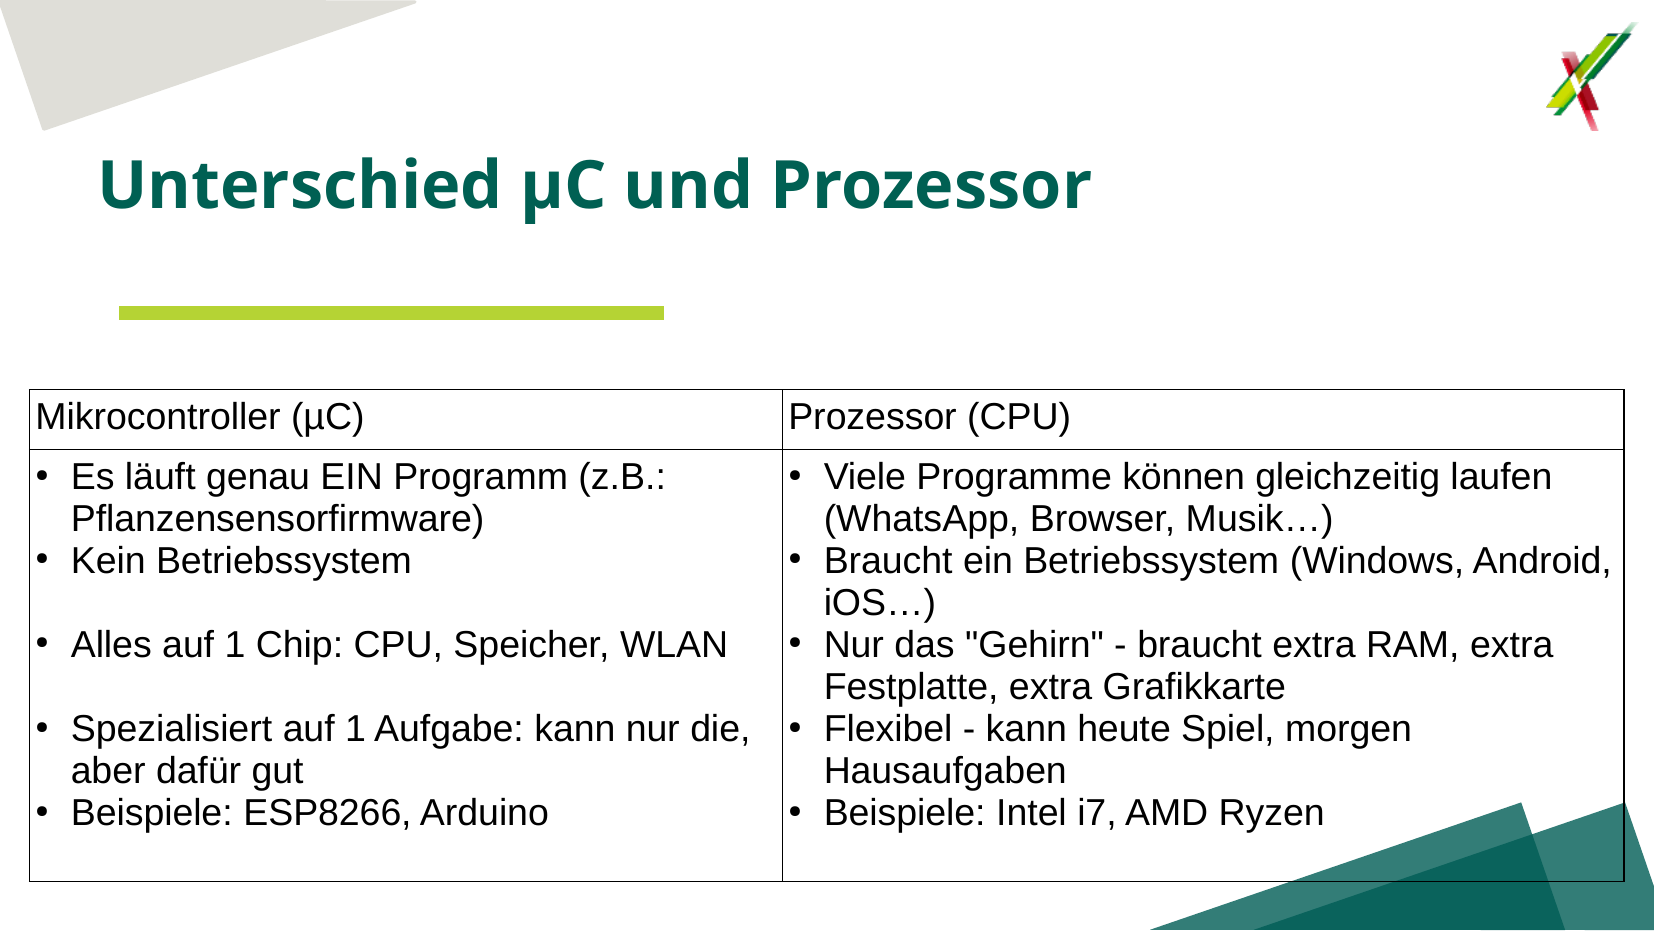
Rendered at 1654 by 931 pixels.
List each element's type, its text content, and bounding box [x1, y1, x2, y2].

table_header Prozessor (CPU) [783, 390, 1623, 449]
table_cell Es läuft genau EIN Programm (z.B.: Pflanzensensorfirmware) Kein Betriebssystem Alles auf 1 Chip: CPU, Speicher, WLAN Spezialisiert auf 1 Aufgabe: kann nur die, aber dafür gut Beispiele: ESP8266, Arduino [30, 450, 782, 881]
picture [1546, 22, 1639, 131]
title Unterschied µC und Prozessor [82, 146, 1515, 219]
table_header Mikrocontroller (µC) [30, 390, 782, 449]
table_cell Viele Programme können gleichzeitig laufen (WhatsApp, Browser, Musik…) Braucht ein Betriebssystem (Windows, Android, iOS…) Nur das "Gehirn" - braucht extra RAM, extra Festplatte, extra Grafikkarte Flexibel - kann heute Spiel, morgen Hausaufgaben Beispiele: Intel i7, AMD Ryzen [783, 450, 1623, 881]
